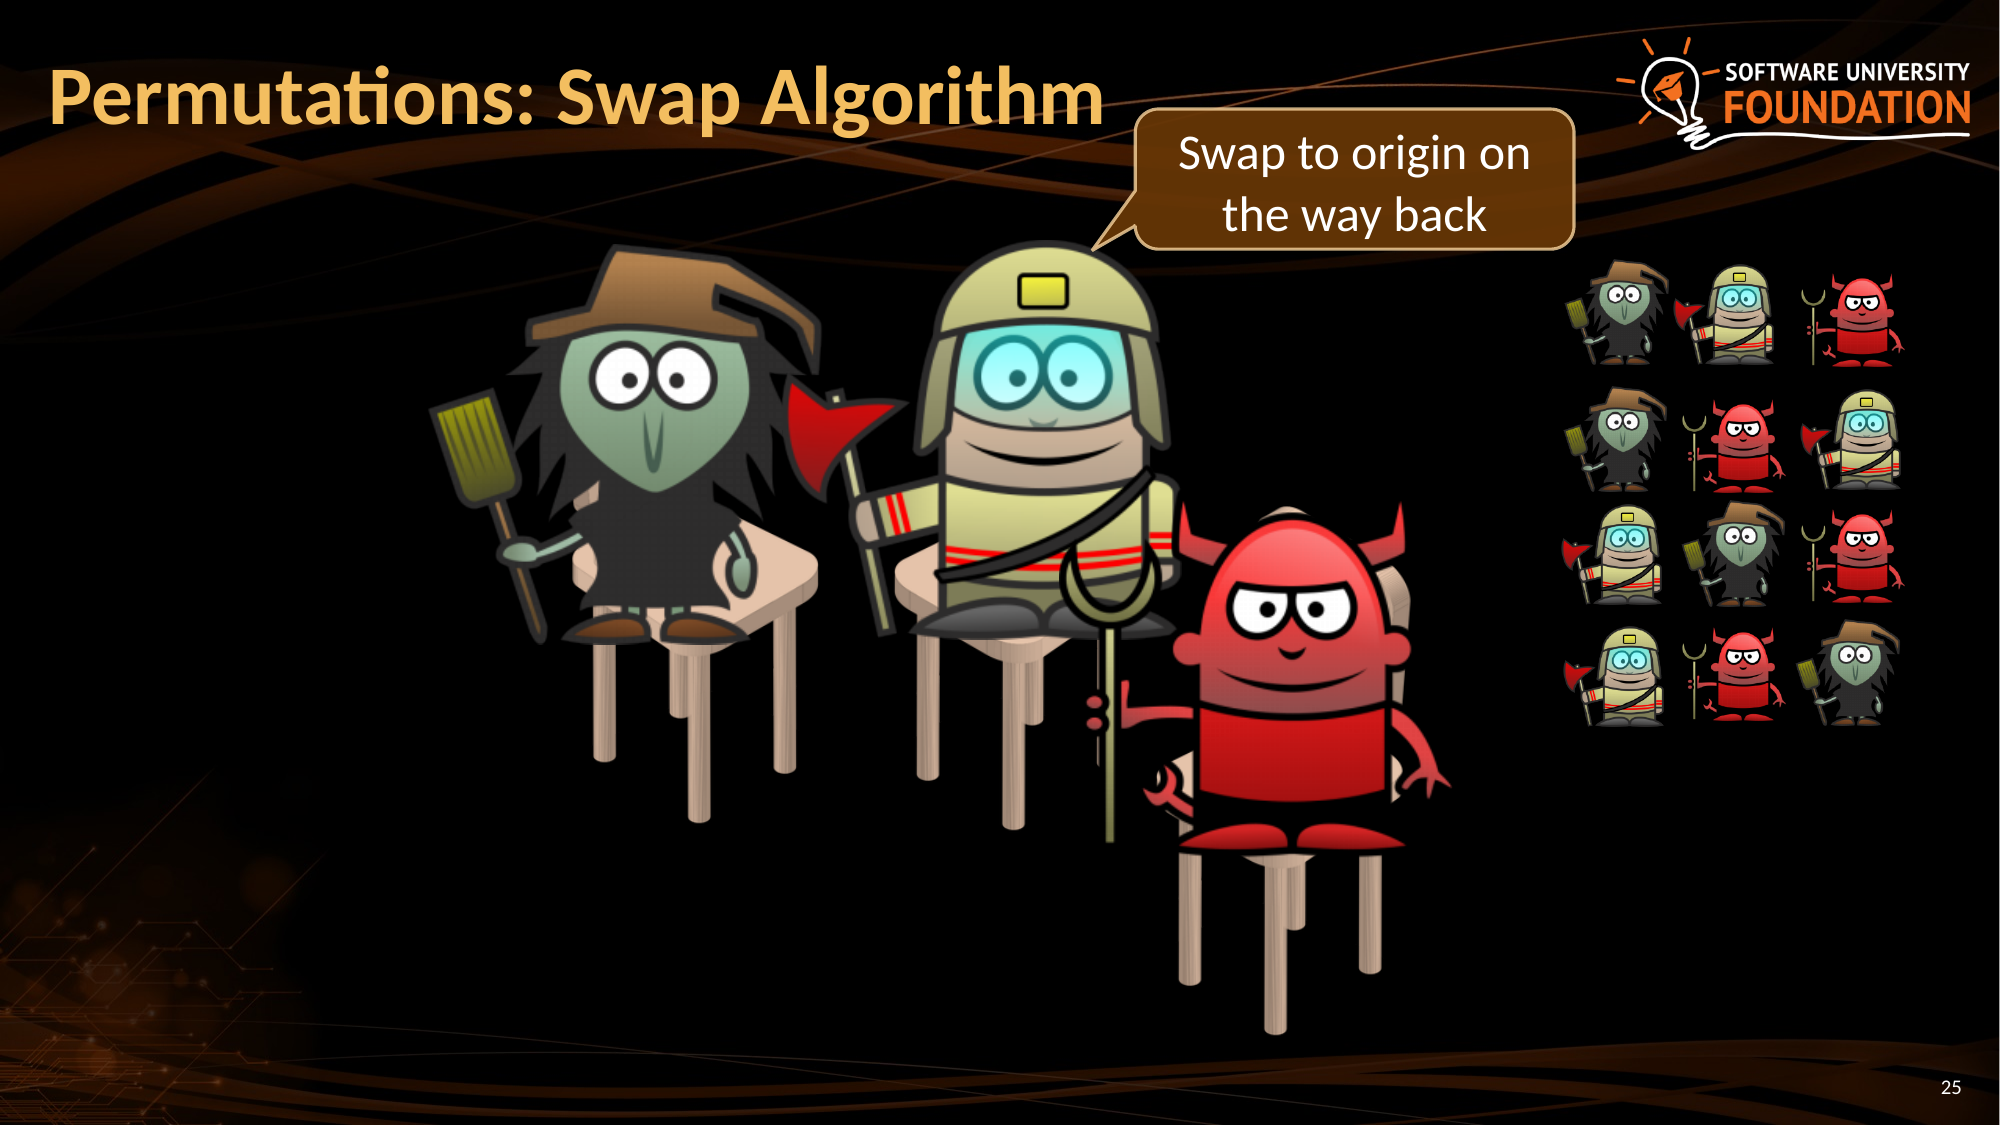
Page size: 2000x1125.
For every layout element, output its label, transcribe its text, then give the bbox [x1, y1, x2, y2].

slide_number <number> [1897, 1070, 1968, 1103]
title Permutations: Swap Algorithm [30, 6, 1602, 189]
picture [0, 0, 2000, 1125]
text_box Swap to origin on the way back [1091, 108, 1575, 251]
